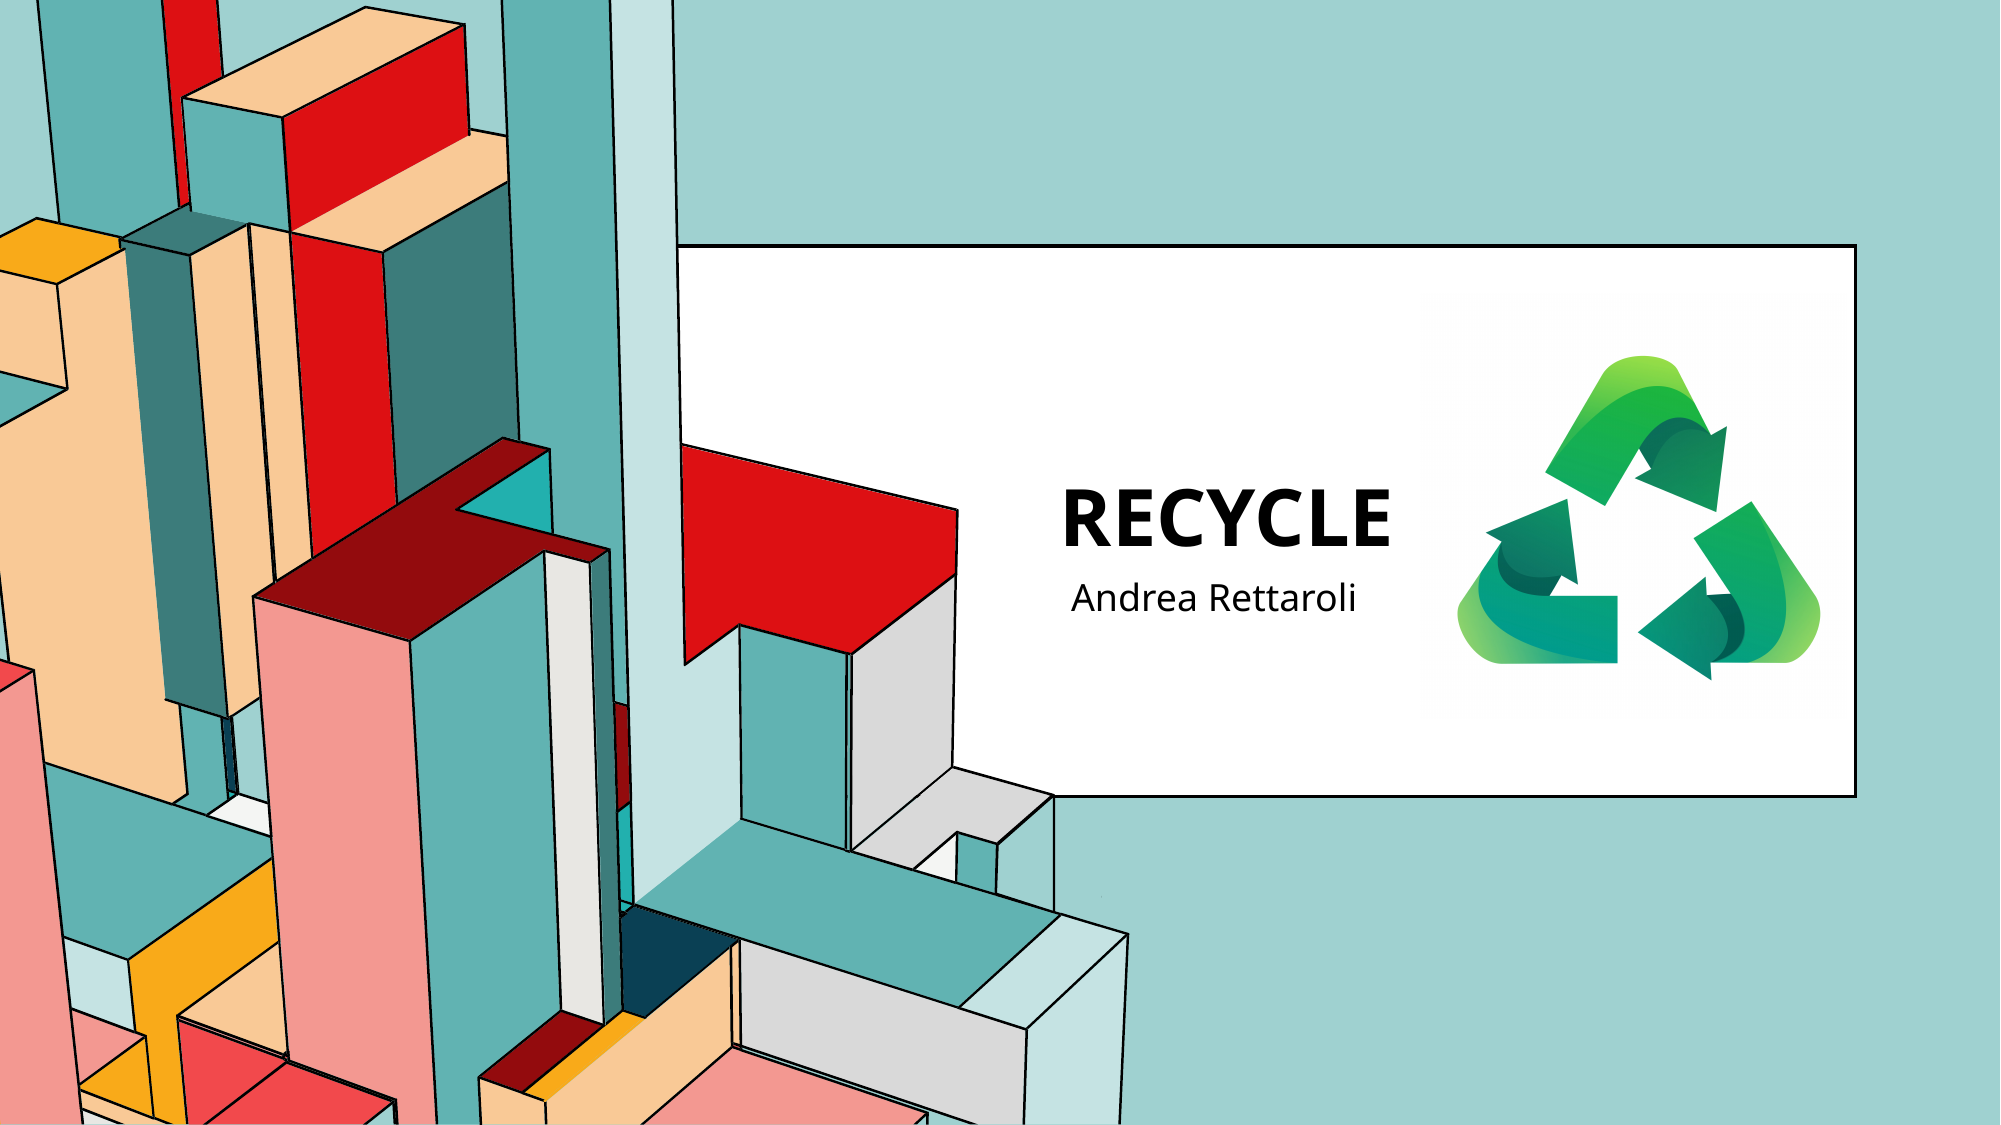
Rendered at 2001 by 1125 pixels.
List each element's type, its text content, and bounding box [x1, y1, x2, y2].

subtitle Andrea Rettaroli [1056, 571, 1420, 673]
picture [1420, 293, 1847, 719]
title Recycle Project [1044, 317, 1420, 572]
